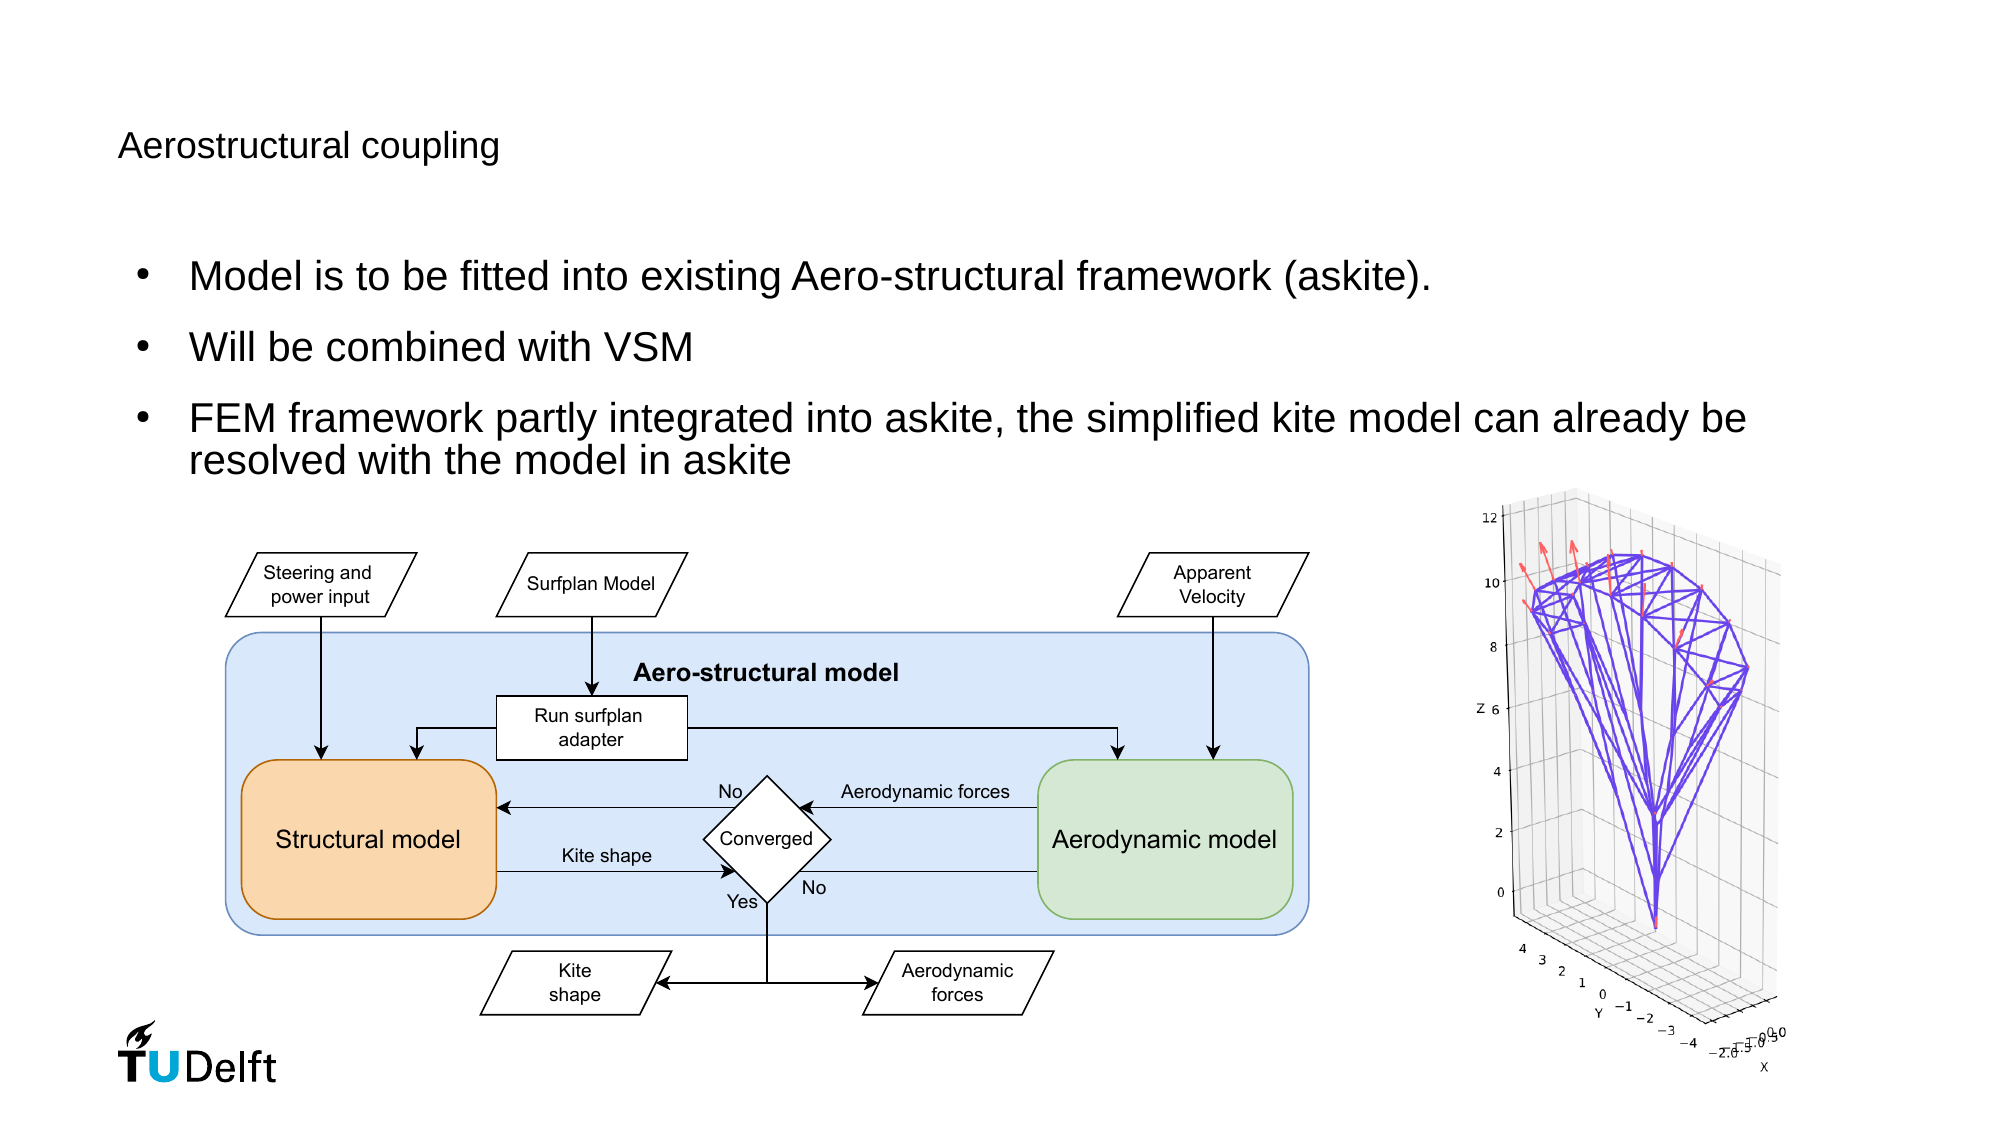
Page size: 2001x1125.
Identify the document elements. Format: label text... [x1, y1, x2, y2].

list Model is to be fitted into existing Aero-structural framework (askite). Will be combined with VSM FEM framework partly integrated into askite, the simplified kite model can already be resolved with the model in askite [117, 256, 1882, 985]
title Aerostructural coupling [117, 118, 1882, 172]
picture [177, 531, 1359, 1036]
picture [1417, 478, 1861, 1093]
